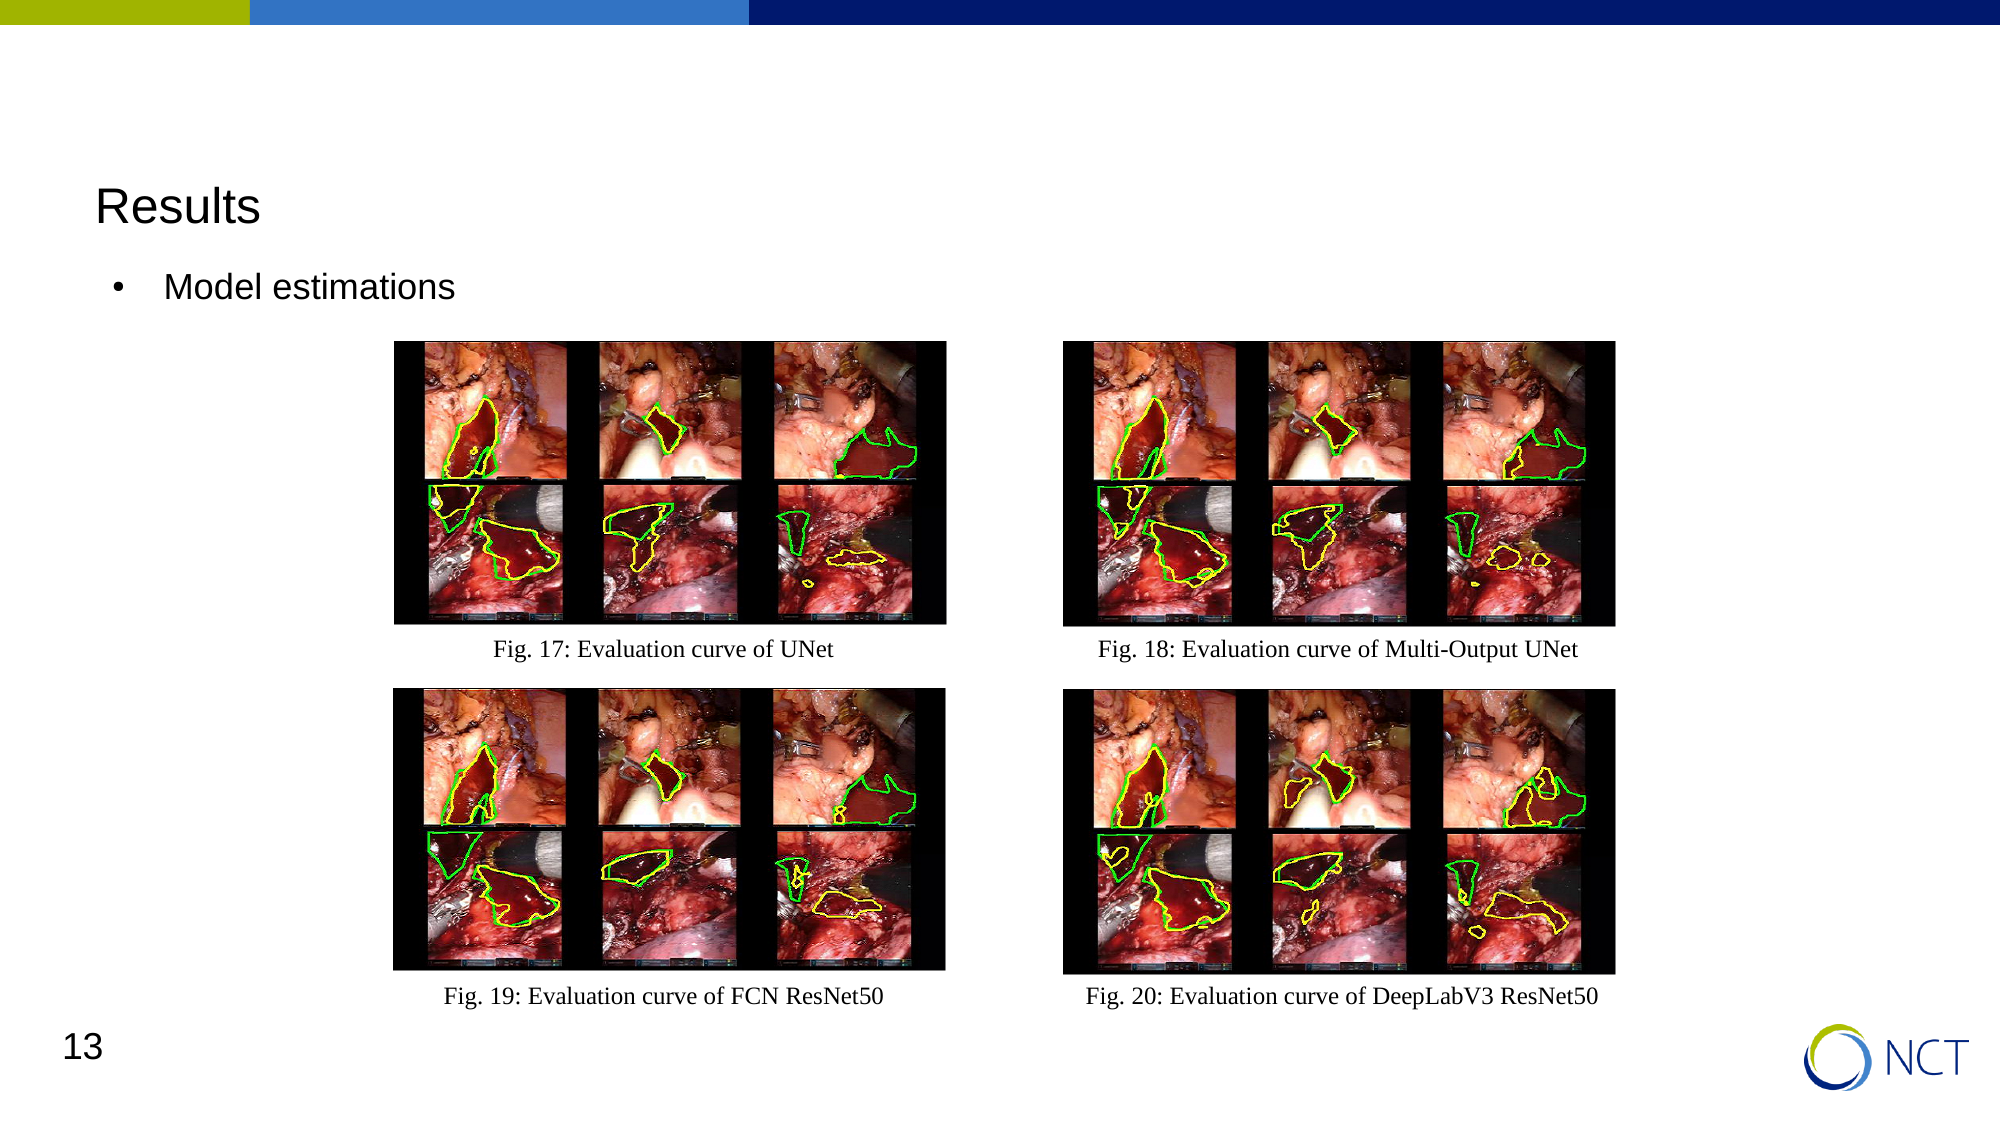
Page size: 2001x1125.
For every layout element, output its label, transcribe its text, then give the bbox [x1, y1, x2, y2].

title Results [94, 112, 1886, 300]
text_box Fig. 20: Evaluation curve of DeepLabV3 ResNet50 [1058, 974, 1615, 1023]
picture [1804, 1024, 1969, 1091]
picture [1063, 341, 1616, 627]
list Model estimations [94, 267, 461, 319]
picture [1063, 689, 1616, 975]
text_box Fig. 19: Evaluation curve of FCN ResNet50 [385, 974, 941, 1023]
text_box Fig. 17: Evaluation curve of UNet [397, 627, 932, 670]
picture [393, 688, 946, 972]
text_box Fig. 18: Evaluation curve of Multi-Output UNet [1064, 627, 1606, 676]
picture [394, 341, 947, 625]
